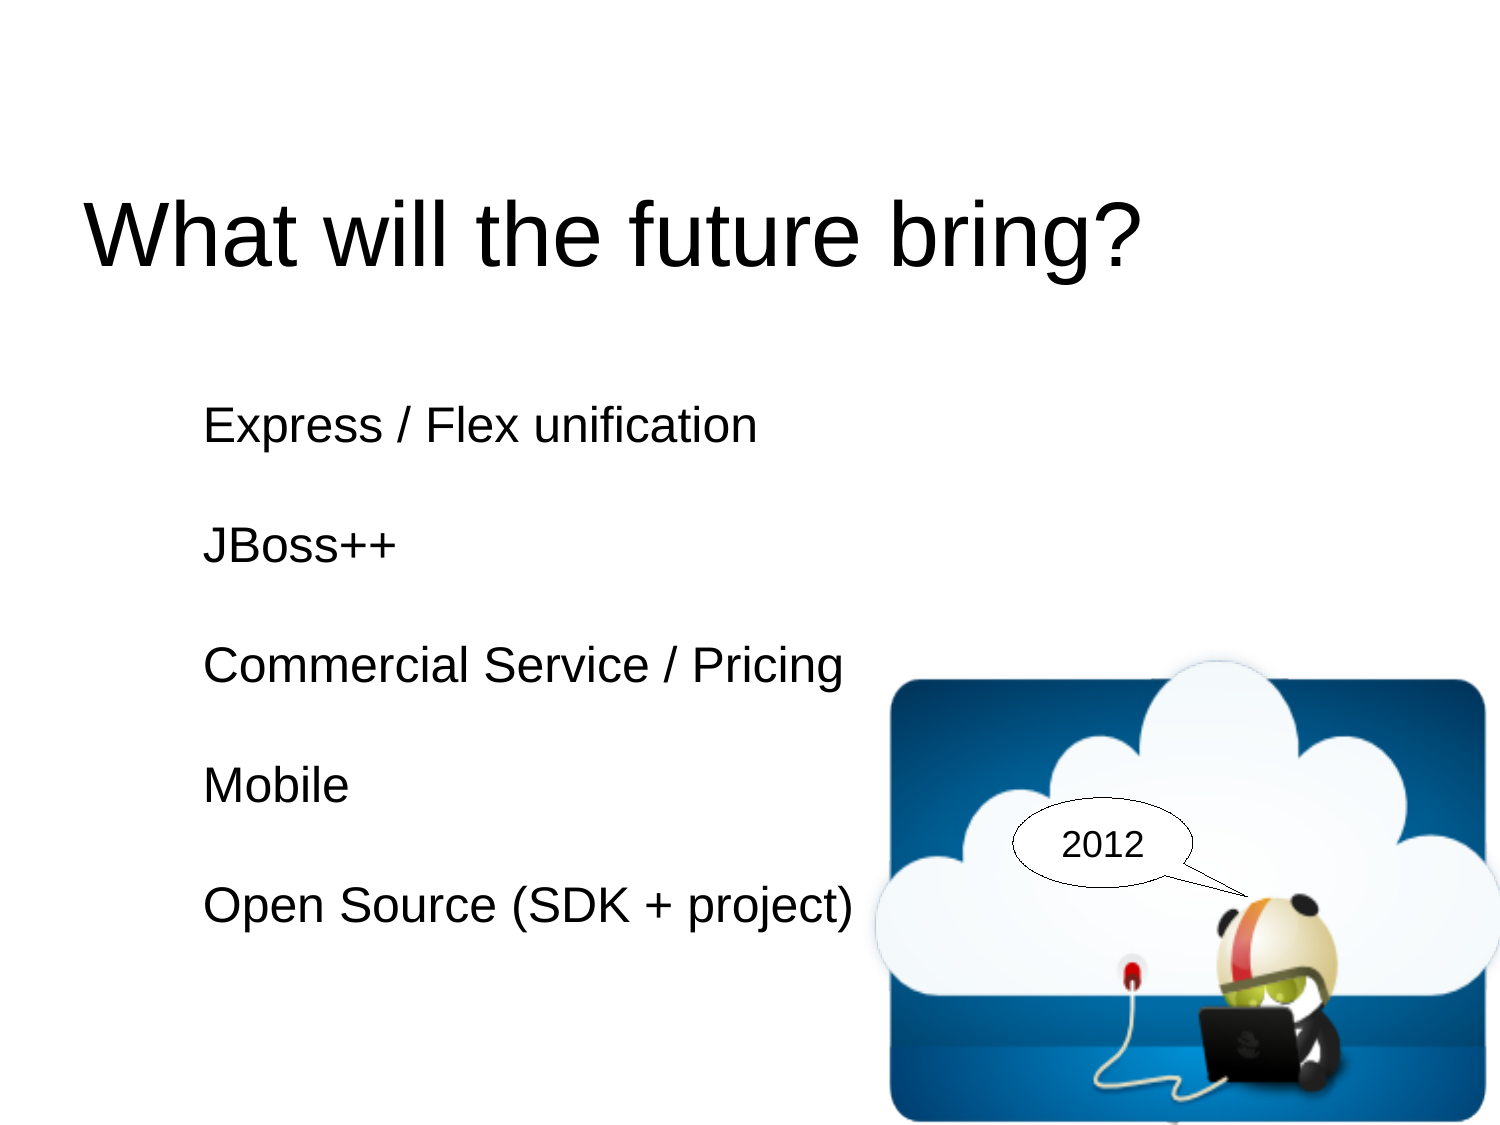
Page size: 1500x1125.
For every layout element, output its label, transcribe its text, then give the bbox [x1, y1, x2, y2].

picture [860, 644, 1500, 1125]
text_box 2012 [1012, 797, 1248, 897]
title What will the future bring? [0, 111, 1252, 348]
text_box Express / Flex unification JBoss++ Commercial Service / Pricing Mobile Open Source (SDK + project) [188, 385, 939, 940]
